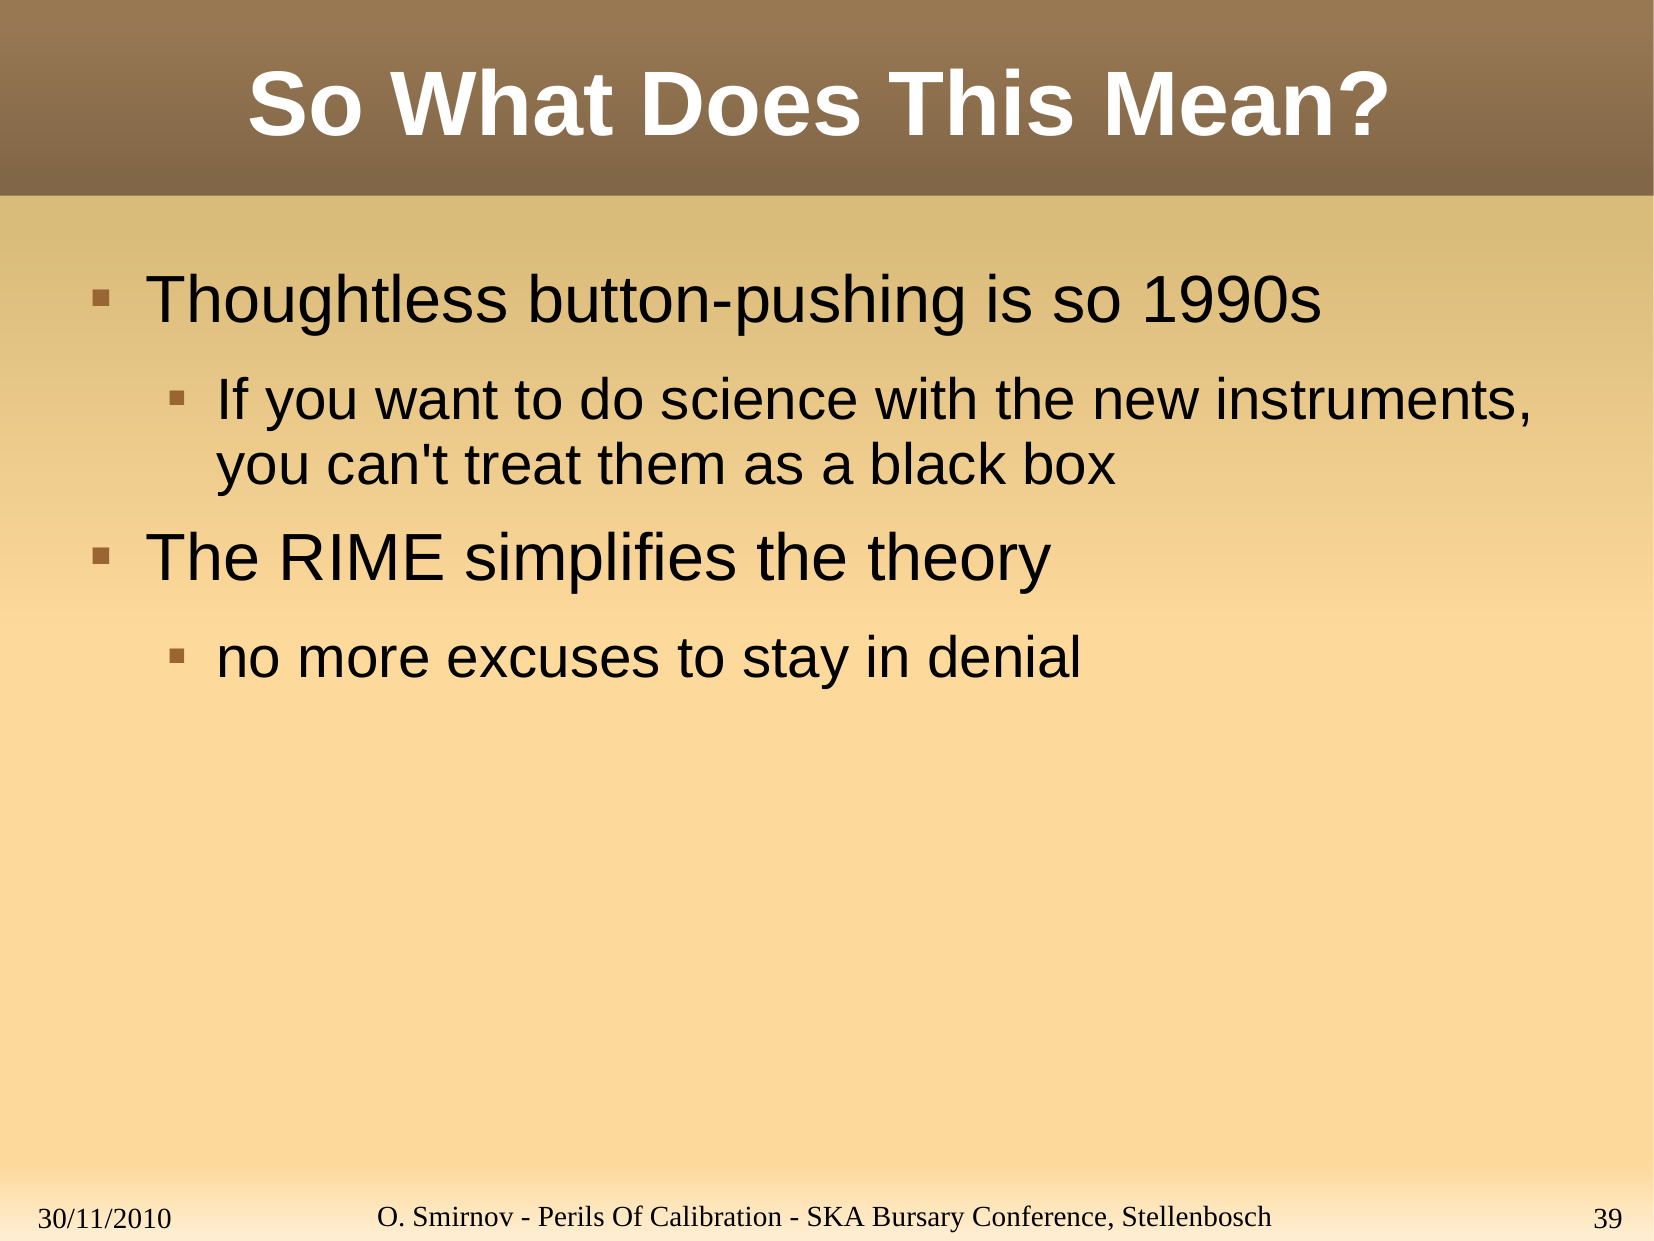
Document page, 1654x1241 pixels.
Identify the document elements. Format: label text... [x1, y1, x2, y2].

title So What Does This Mean? [76, 7, 1565, 200]
list Thoughtless button-pushing is so 1990s If you want to do science with the new instruments, you can't treat them as a black box The RIME simplifies the theory no more excuses to stay in denial [75, 262, 1564, 1067]
picture [0, 0, 1654, 1241]
